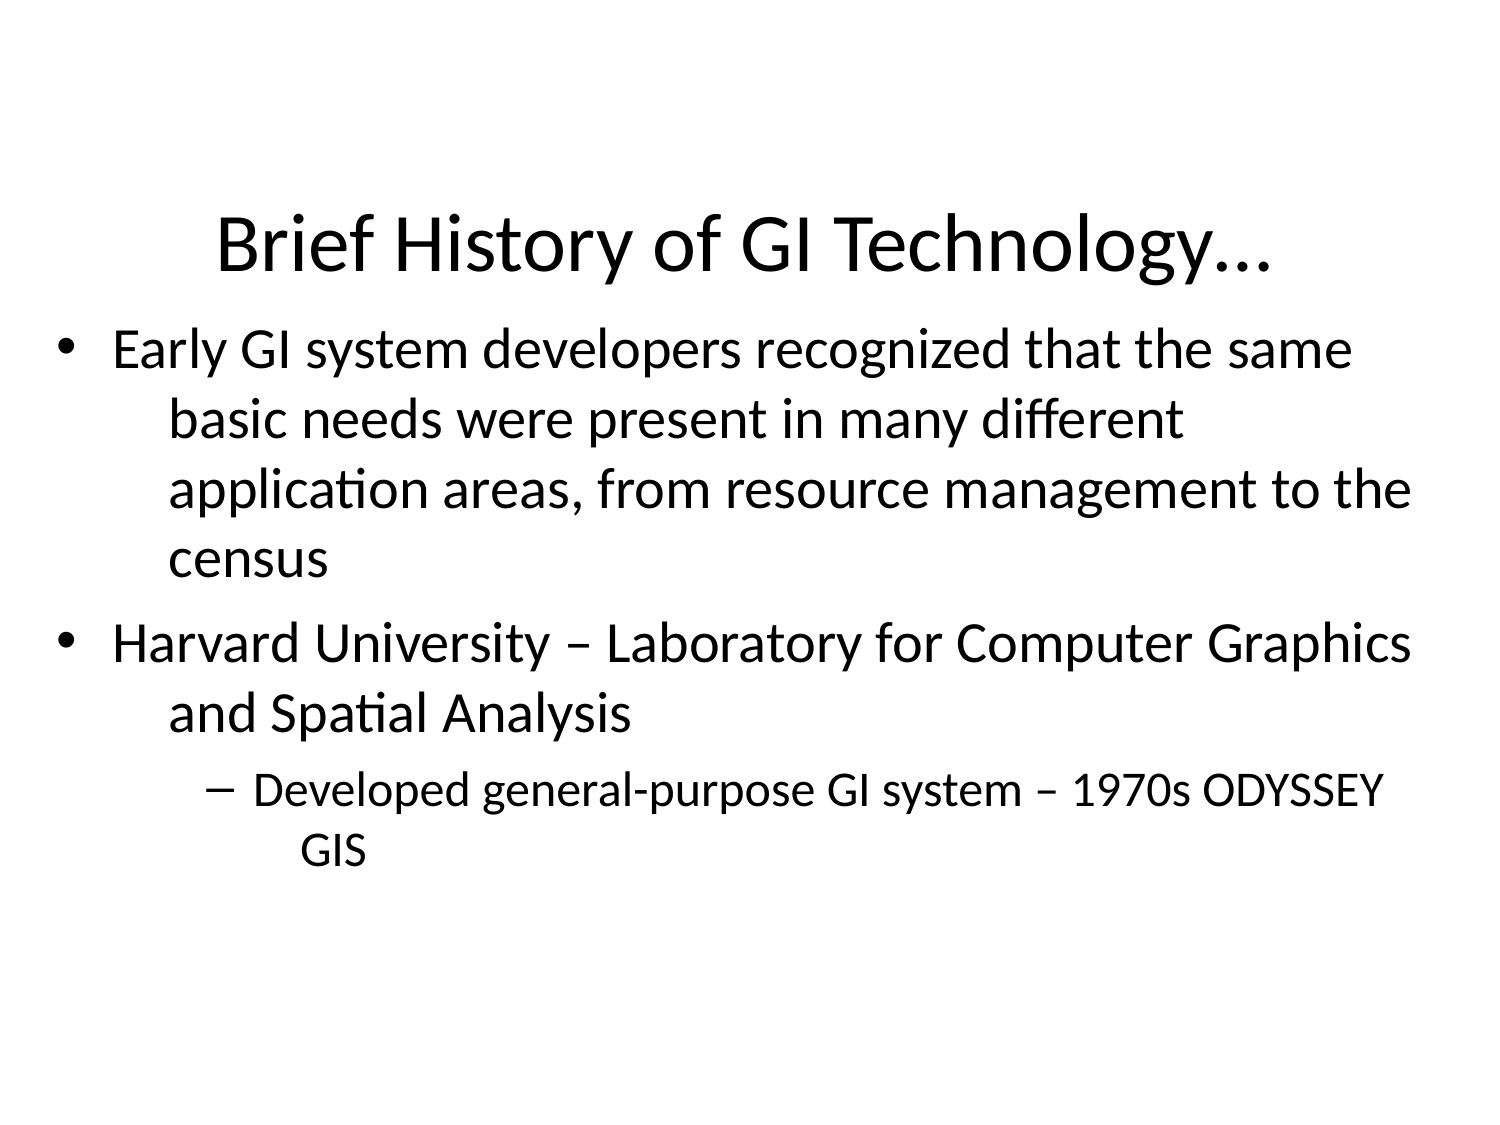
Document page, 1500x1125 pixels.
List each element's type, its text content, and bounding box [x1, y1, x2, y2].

list Early GI system developers recognized that the same basic needs were present in many different application areas, from resource management to the census Harvard University – Laboratory for Computer Graphics and Spatial Analysis Developed general-purpose GI system – 1970s ODYSSEY GIS [41, 302, 1436, 1095]
title Brief History of GI Technology… [17, 173, 1471, 303]
